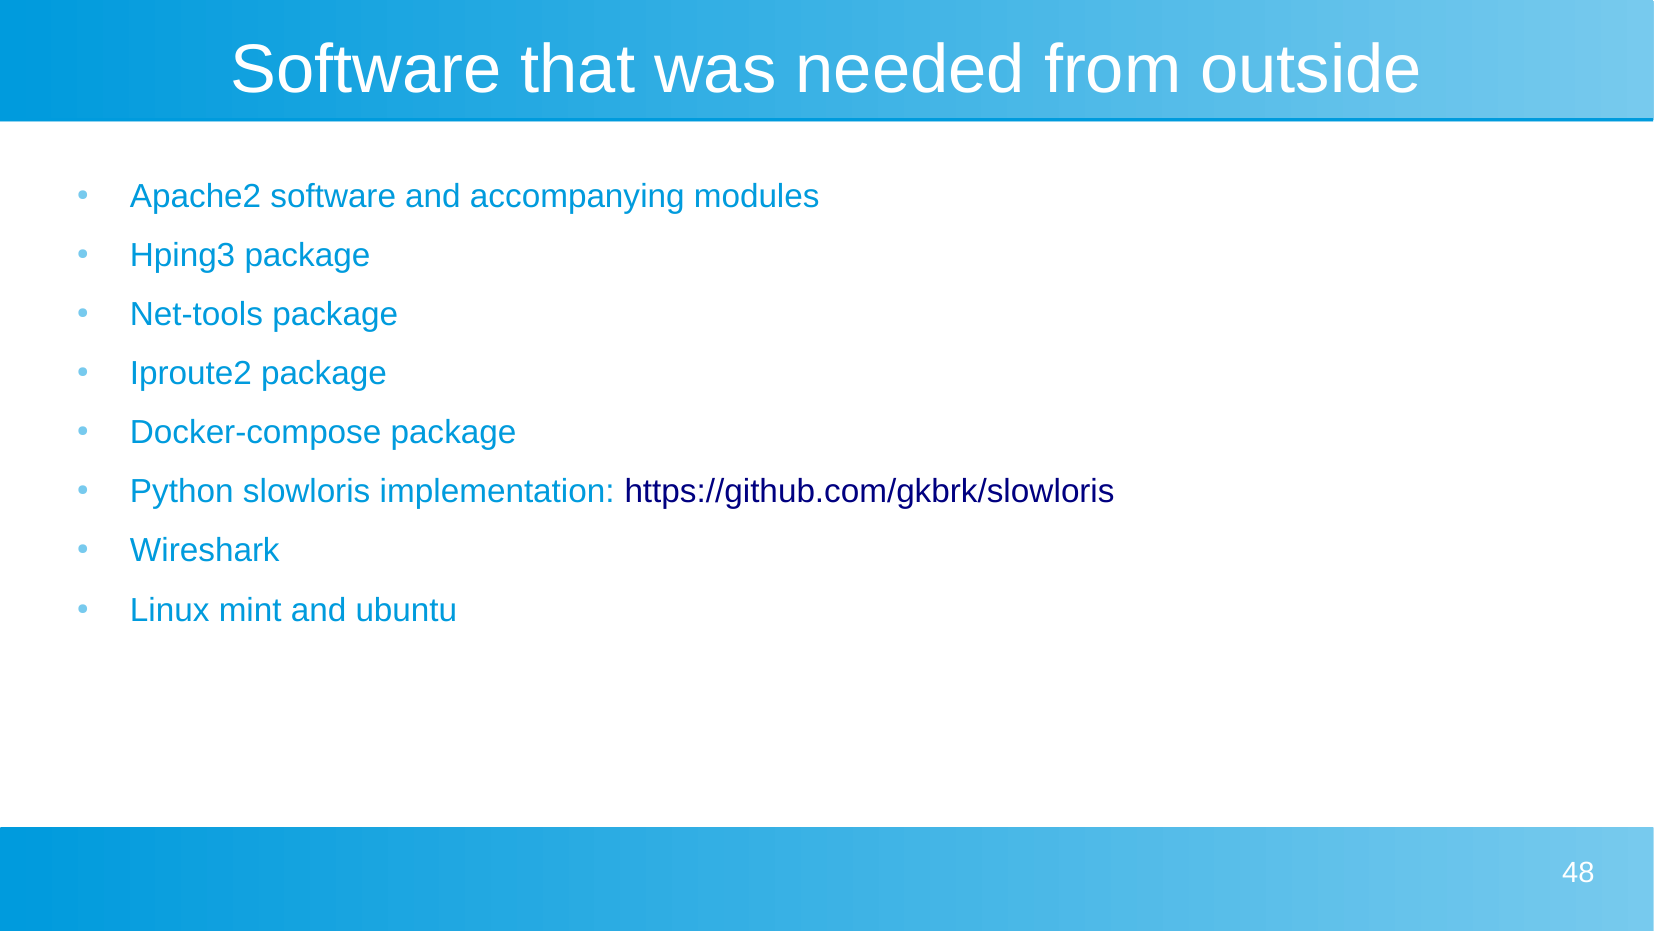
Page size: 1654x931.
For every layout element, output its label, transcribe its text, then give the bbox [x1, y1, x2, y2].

list Apache2 software and accompanying modules Hping3 package Net-tools package Iproute2 package Docker-compose package Python slowloris implementation: https://github.com/gkbrk/slowloris Wireshark Linux mint and ubuntu [59, 177, 1595, 768]
title Software that was needed from outside [59, 29, 1595, 108]
